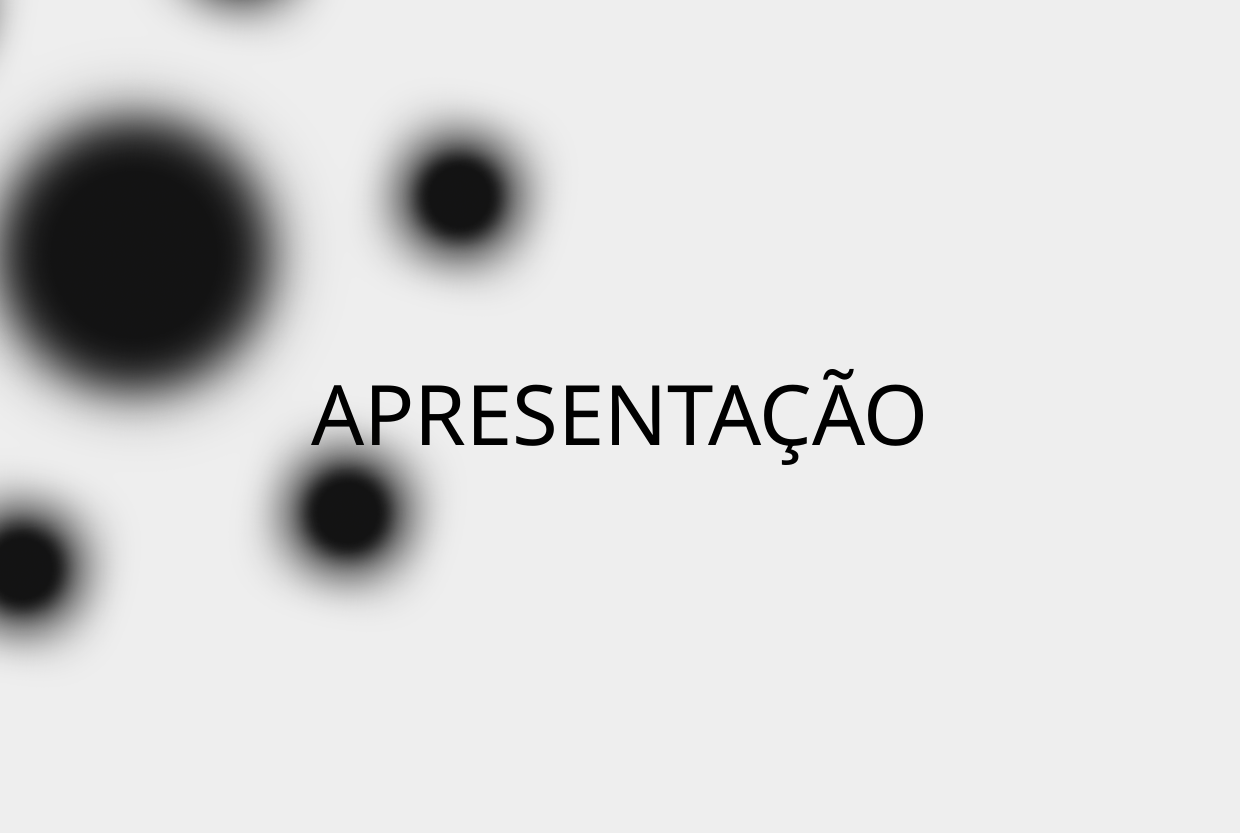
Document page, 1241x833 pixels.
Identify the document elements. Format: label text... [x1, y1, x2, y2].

title APRESENTAÇÃO [579, 355, 1099, 472]
picture [0, 0, 579, 688]
